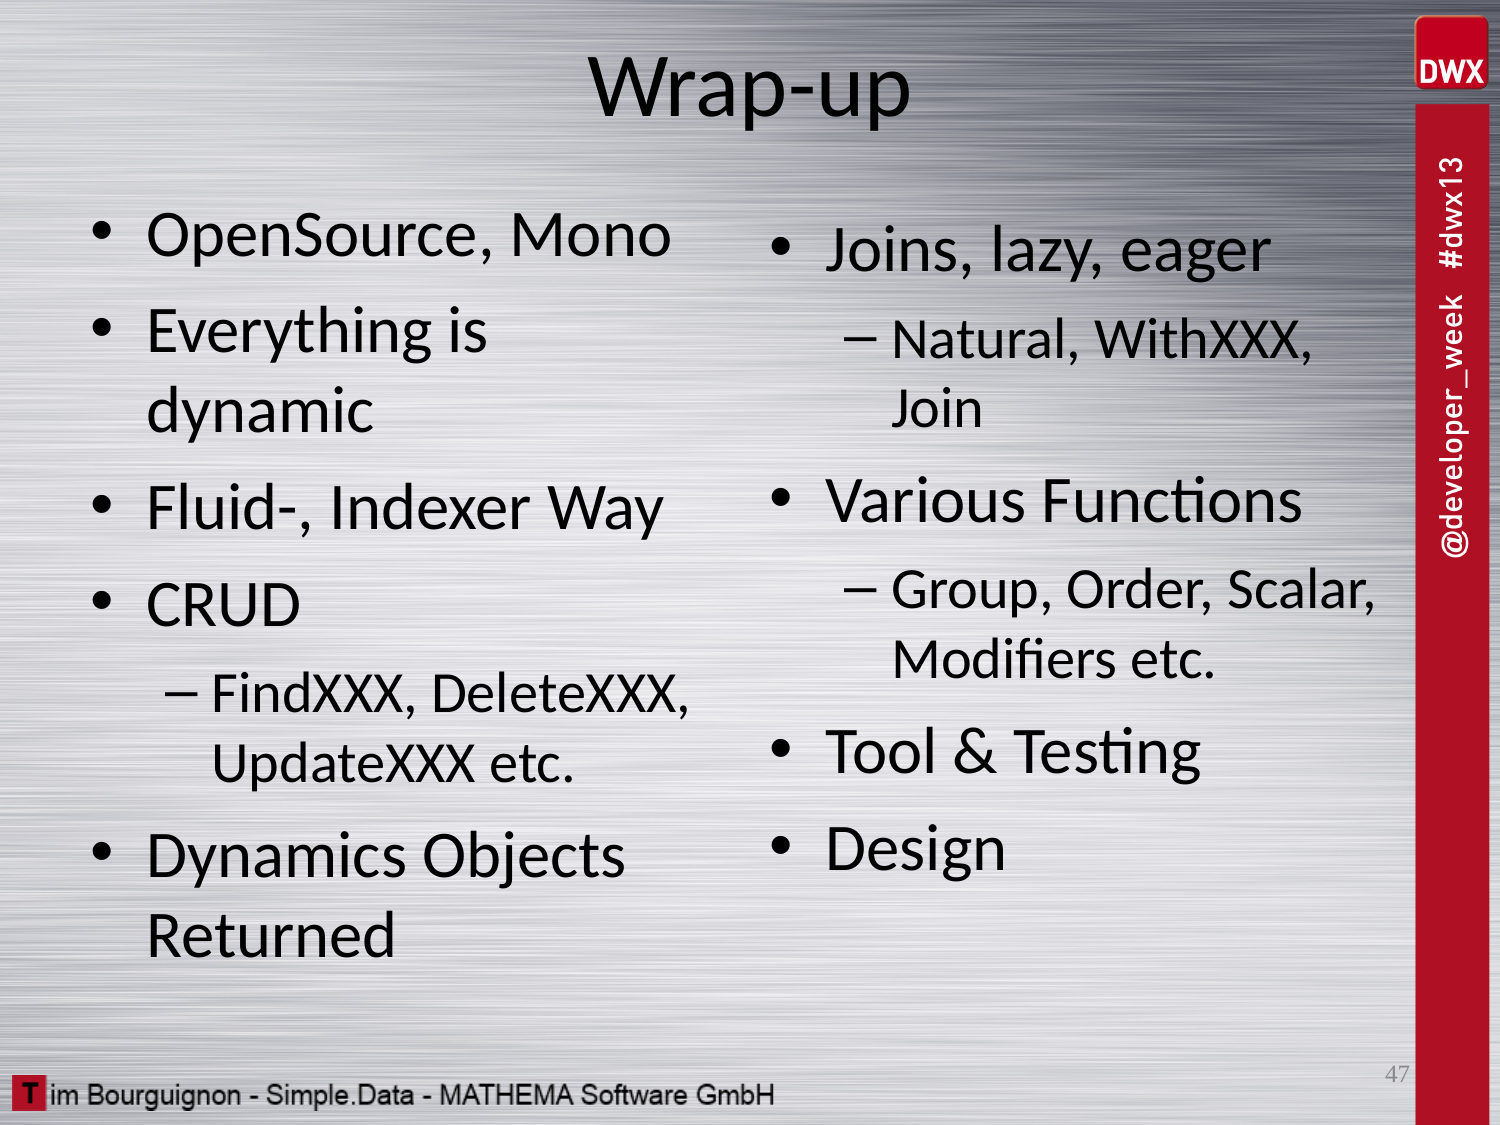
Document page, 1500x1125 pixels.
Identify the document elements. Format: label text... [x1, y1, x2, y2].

title Wrap-up [75, 0, 1426, 174]
picture [0, 0, 1500, 1125]
list Joins, lazy, eager Natural, WithXXX, Join Various Functions Group, Order, Scalar, Modifiers etc. Tool & Testing Design [754, 197, 1414, 892]
list OpenSource, Mono Everything is dynamic Fluid-, Indexer Way CRUD FindXXX, DeleteXXX, UpdateXXX etc. Dynamics Objects Returned [75, 181, 734, 1008]
